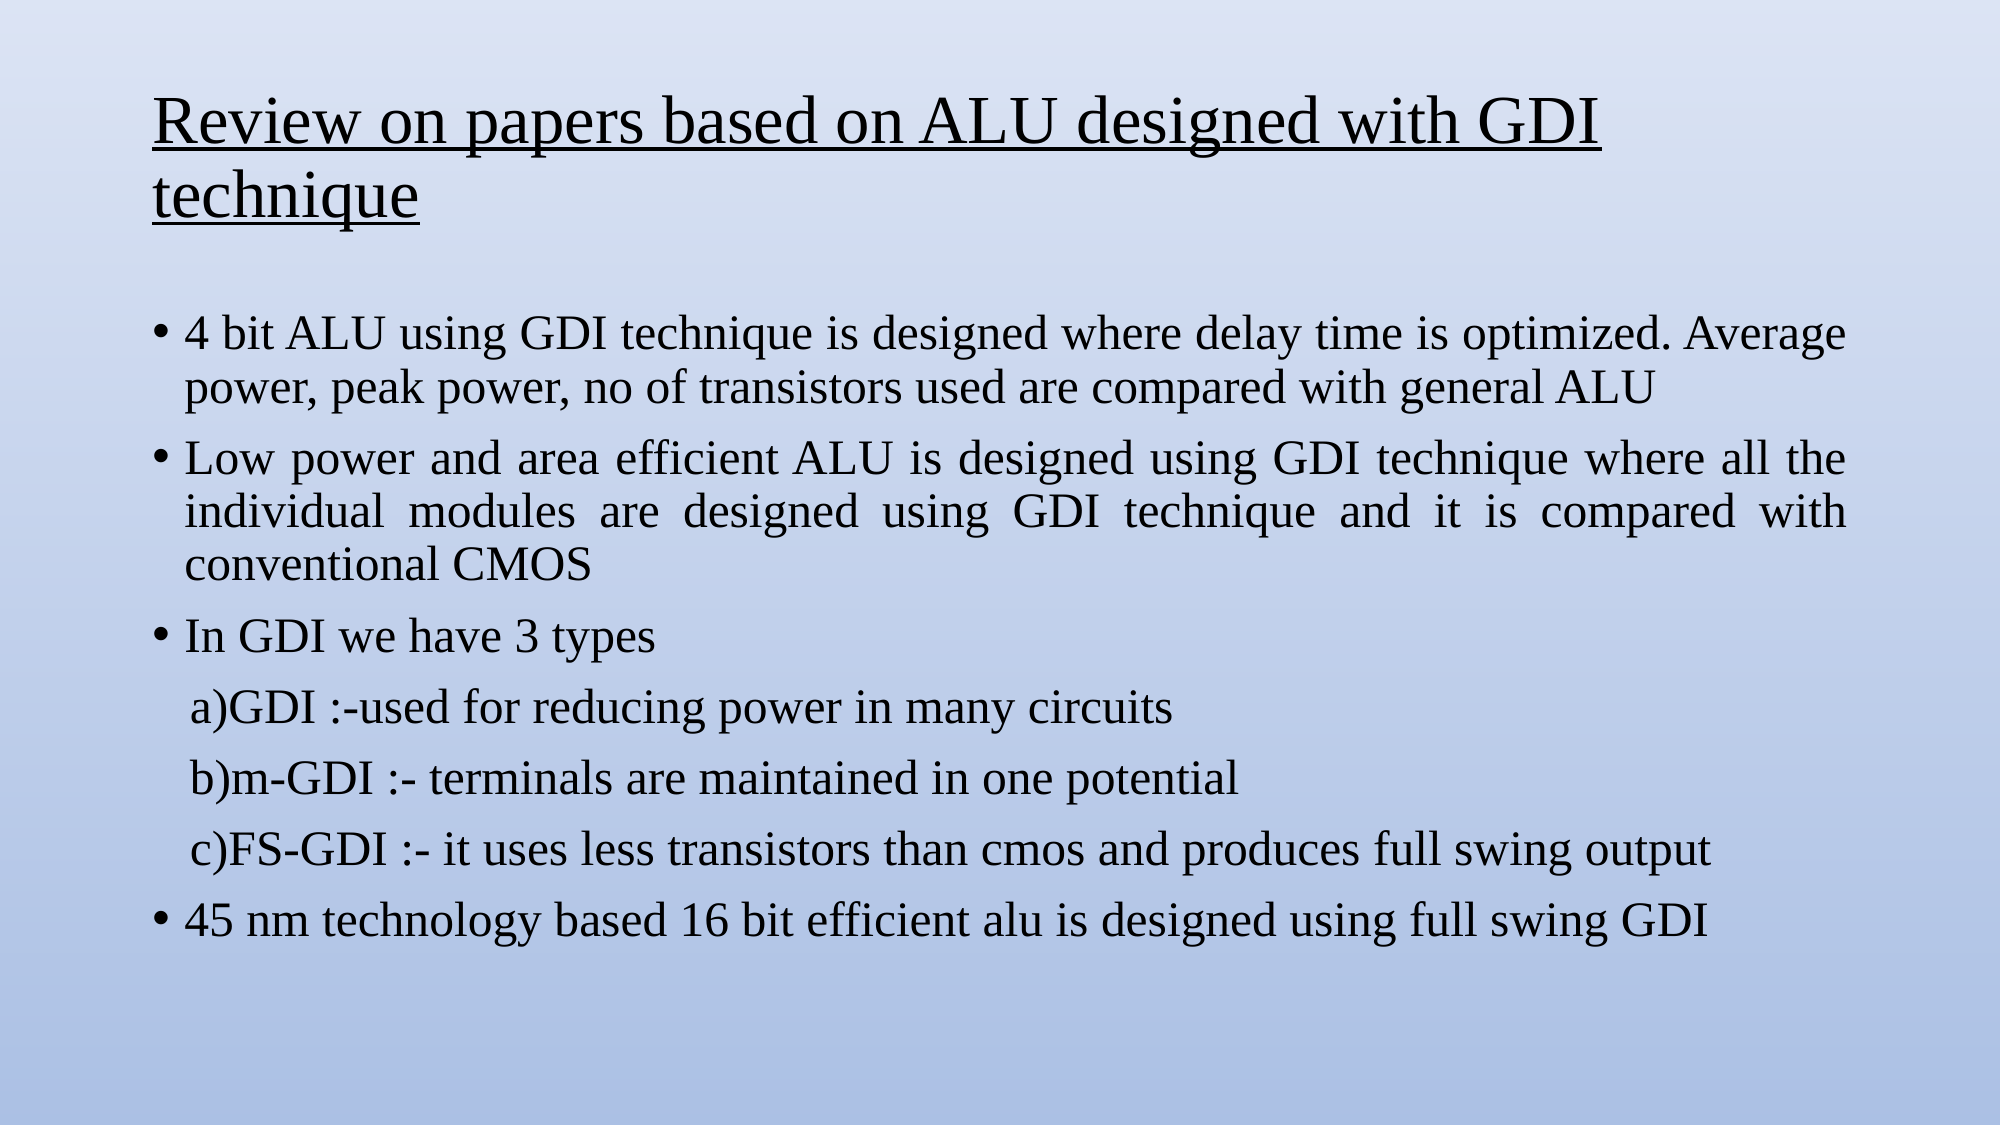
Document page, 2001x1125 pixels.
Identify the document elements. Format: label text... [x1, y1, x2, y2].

list 4 bit ALU using GDI technique is designed where delay time is optimized. Average power, peak power, no of transistors used are compared with general ALU Low power and area efficient ALU is designed using GDI technique where all the individual modules are designed using GDI technique and it is compared with conventional CMOS In GDI we have 3 types a)GDI :-used for reducing power in many circuits b)m-GDI :- terminals are maintained in one potential c)FS-GDI :- it uses less transistors than cmos and produces full swing output 45 nm technology based 16 bit efficient alu is designed using full swing GDI [137, 299, 1863, 1014]
title Review on papers based on ALU designed with GDI technique [137, 49, 1863, 268]
